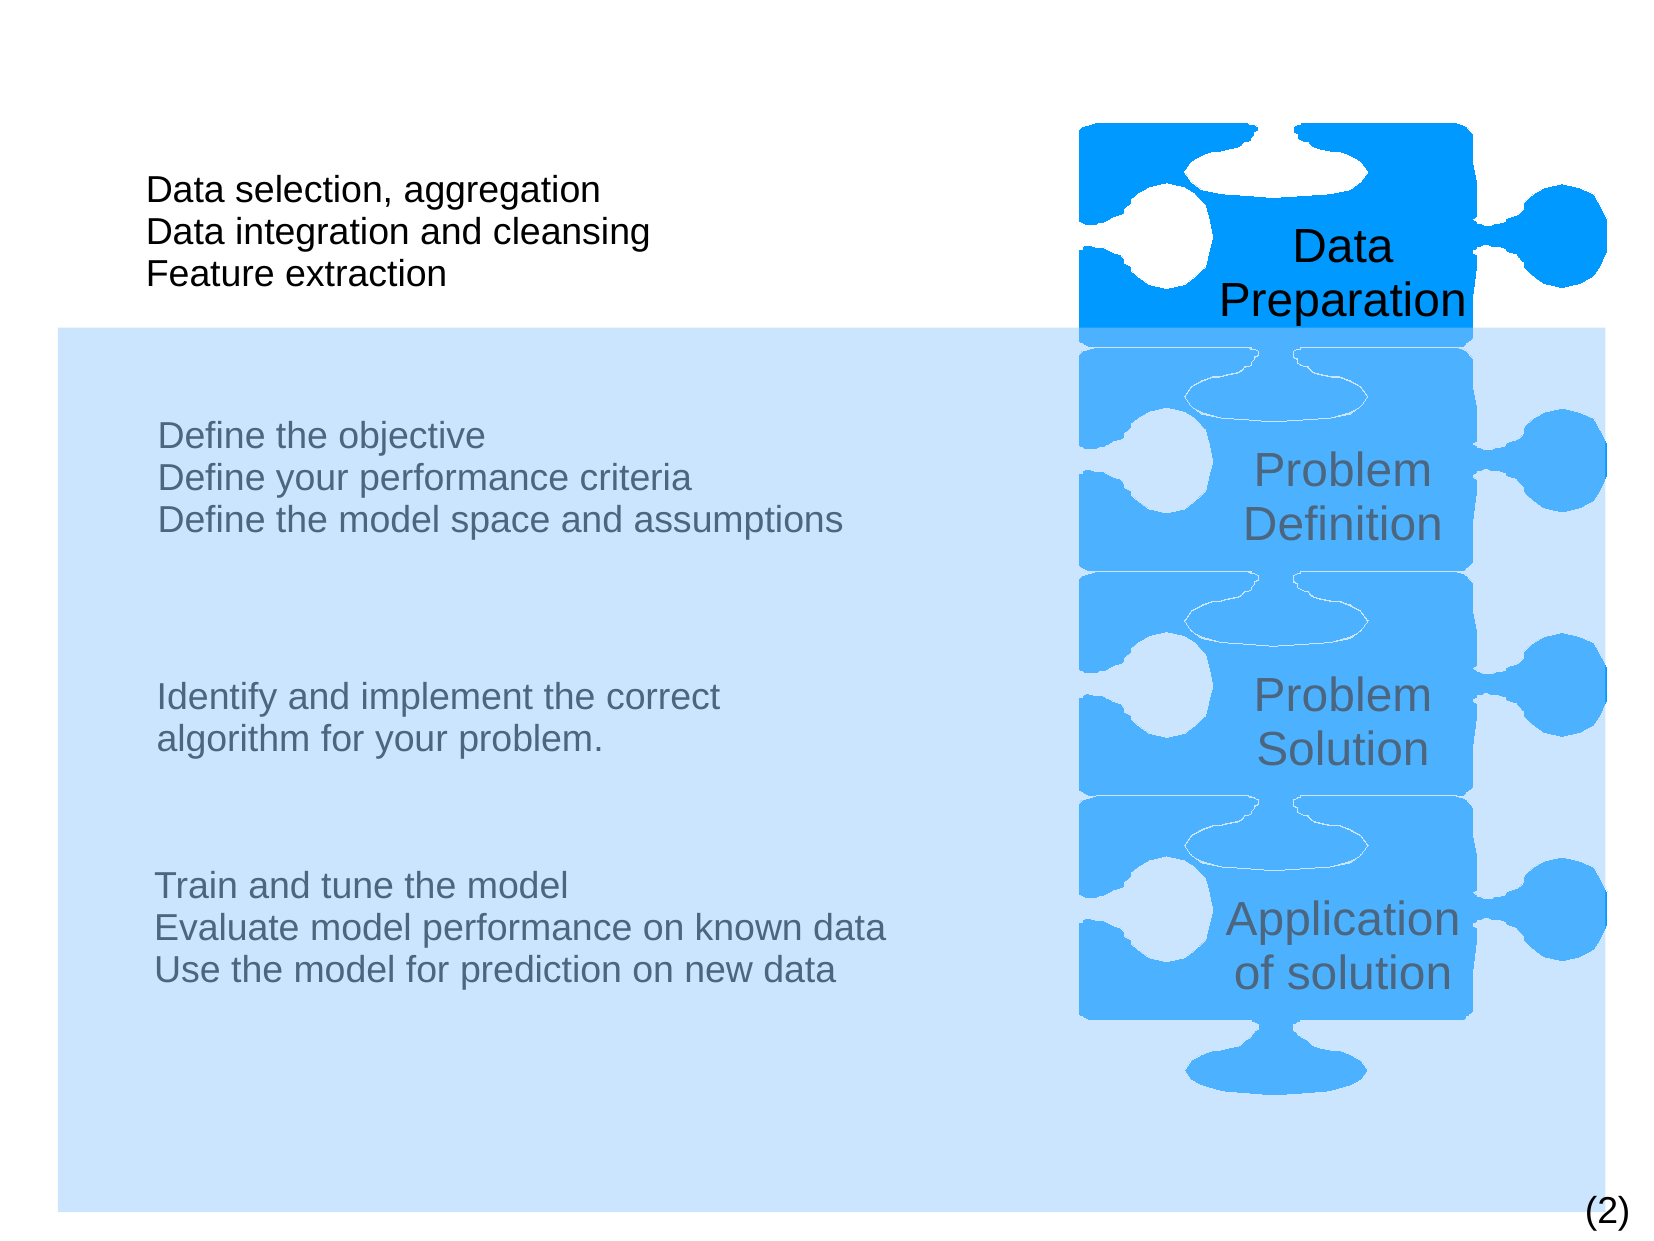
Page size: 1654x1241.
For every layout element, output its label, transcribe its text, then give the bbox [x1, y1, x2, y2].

text_box Data Preparation [1078, 122, 1608, 327]
text_box (2) [1570, 1181, 1646, 1239]
text_box Data selection, aggregation Data integration and cleansing Feature extraction [131, 161, 666, 303]
text_box [57, 327, 1606, 1213]
